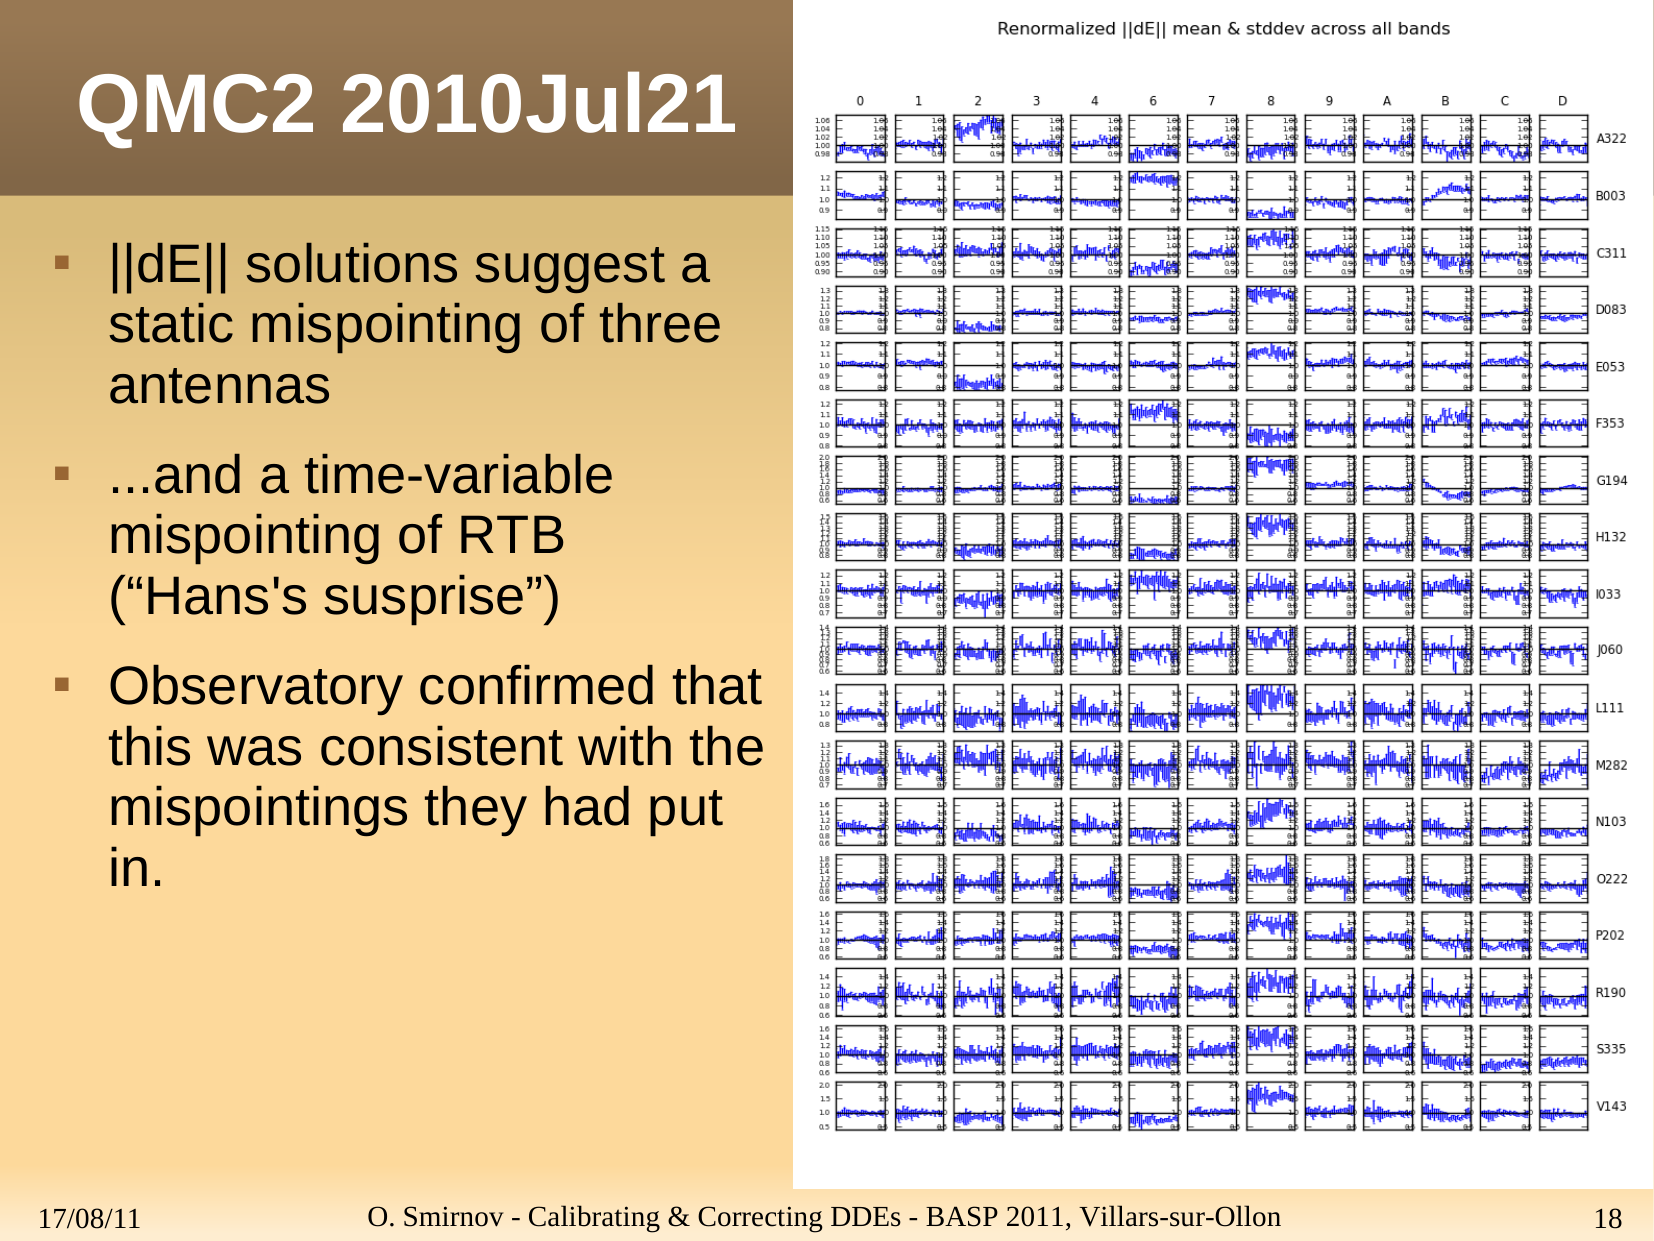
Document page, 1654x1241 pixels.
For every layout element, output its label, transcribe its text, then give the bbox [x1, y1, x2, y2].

picture [0, 0, 1654, 1241]
list ||dE|| solutions suggest a static mispointing of three antennas ...and a time-variable mispointing of RTB (“Hans's susprise”) Observatory confirmed that this was consistent with the mispointings they had put in. [37, 233, 788, 1187]
title QMC2 2010Jul21 [76, 7, 793, 200]
